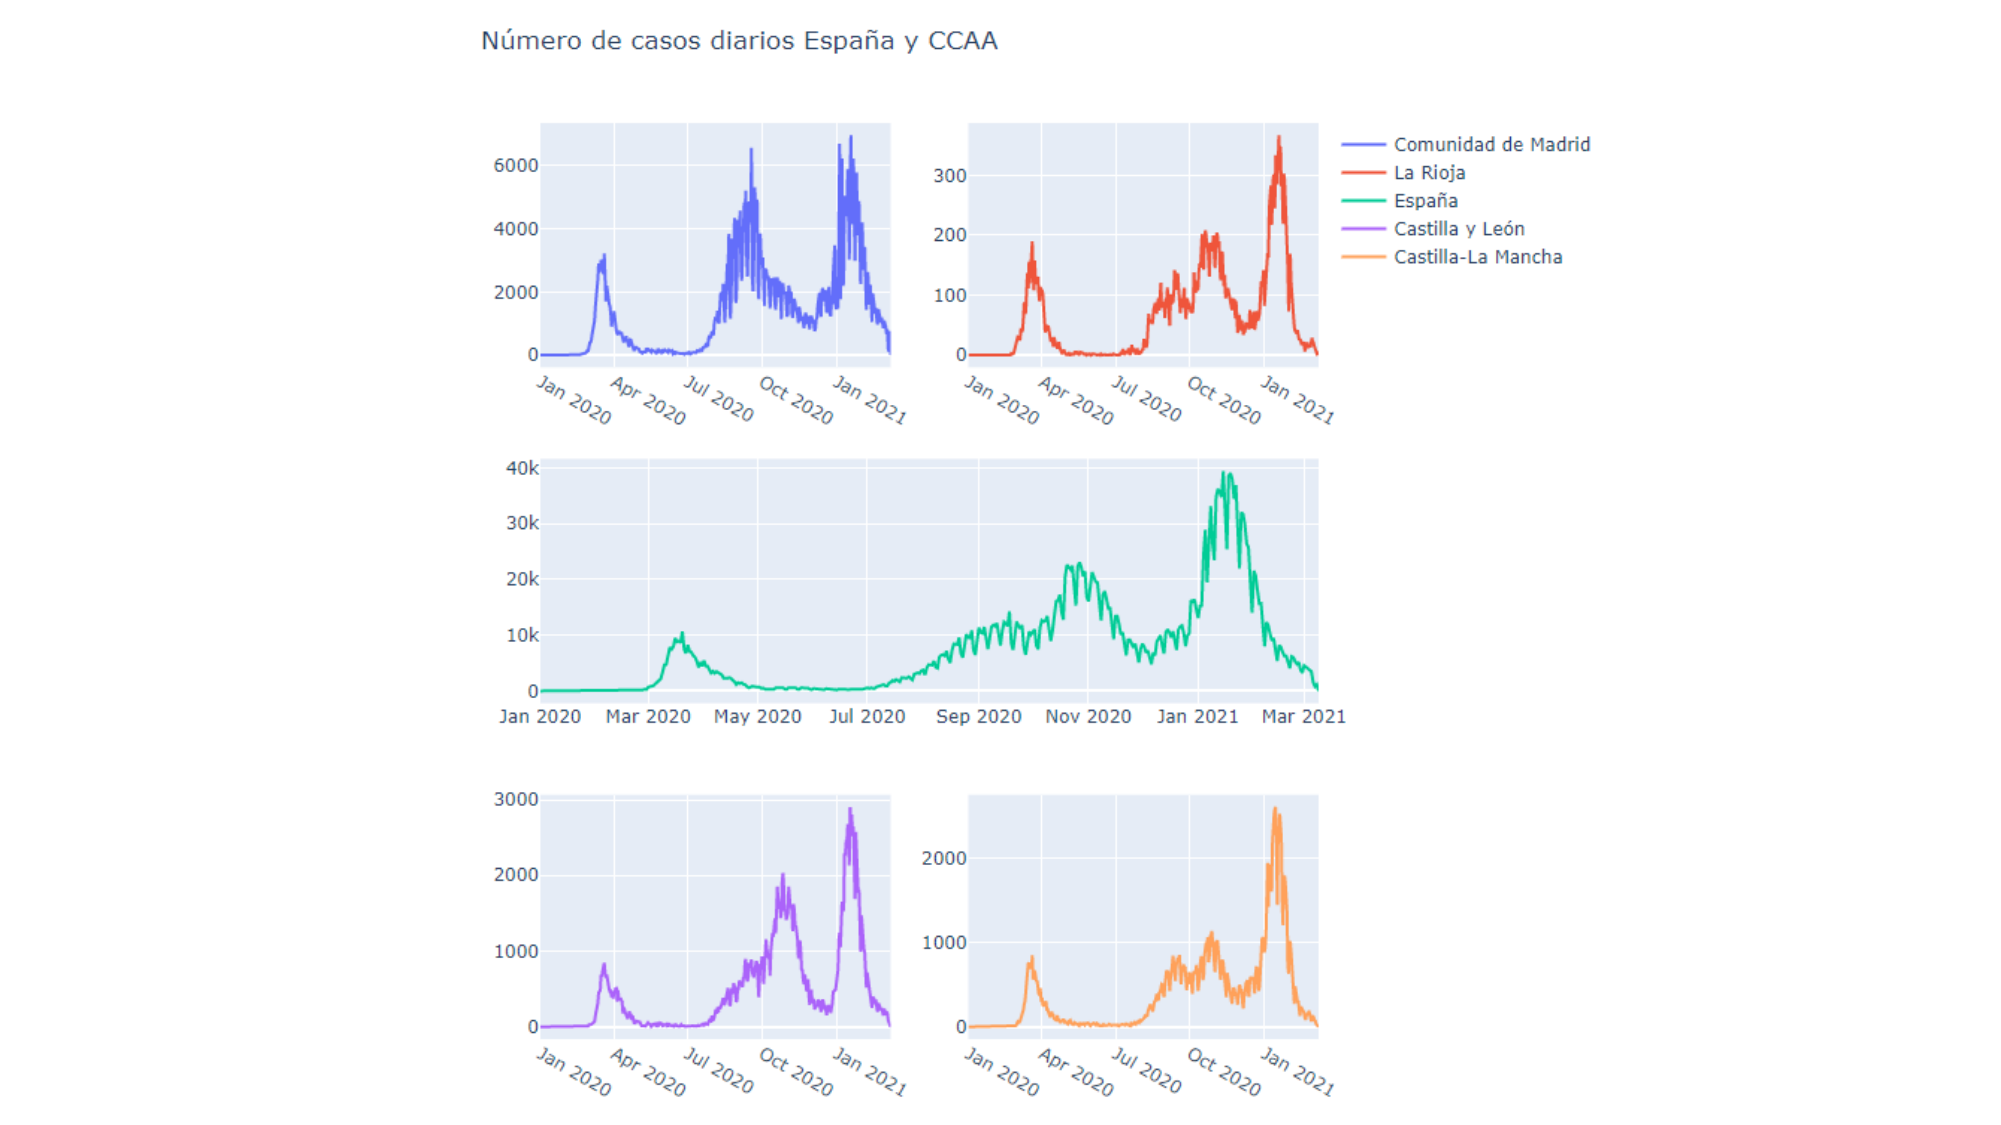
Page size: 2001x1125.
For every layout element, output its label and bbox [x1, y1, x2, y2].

picture [463, 11, 1625, 1125]
